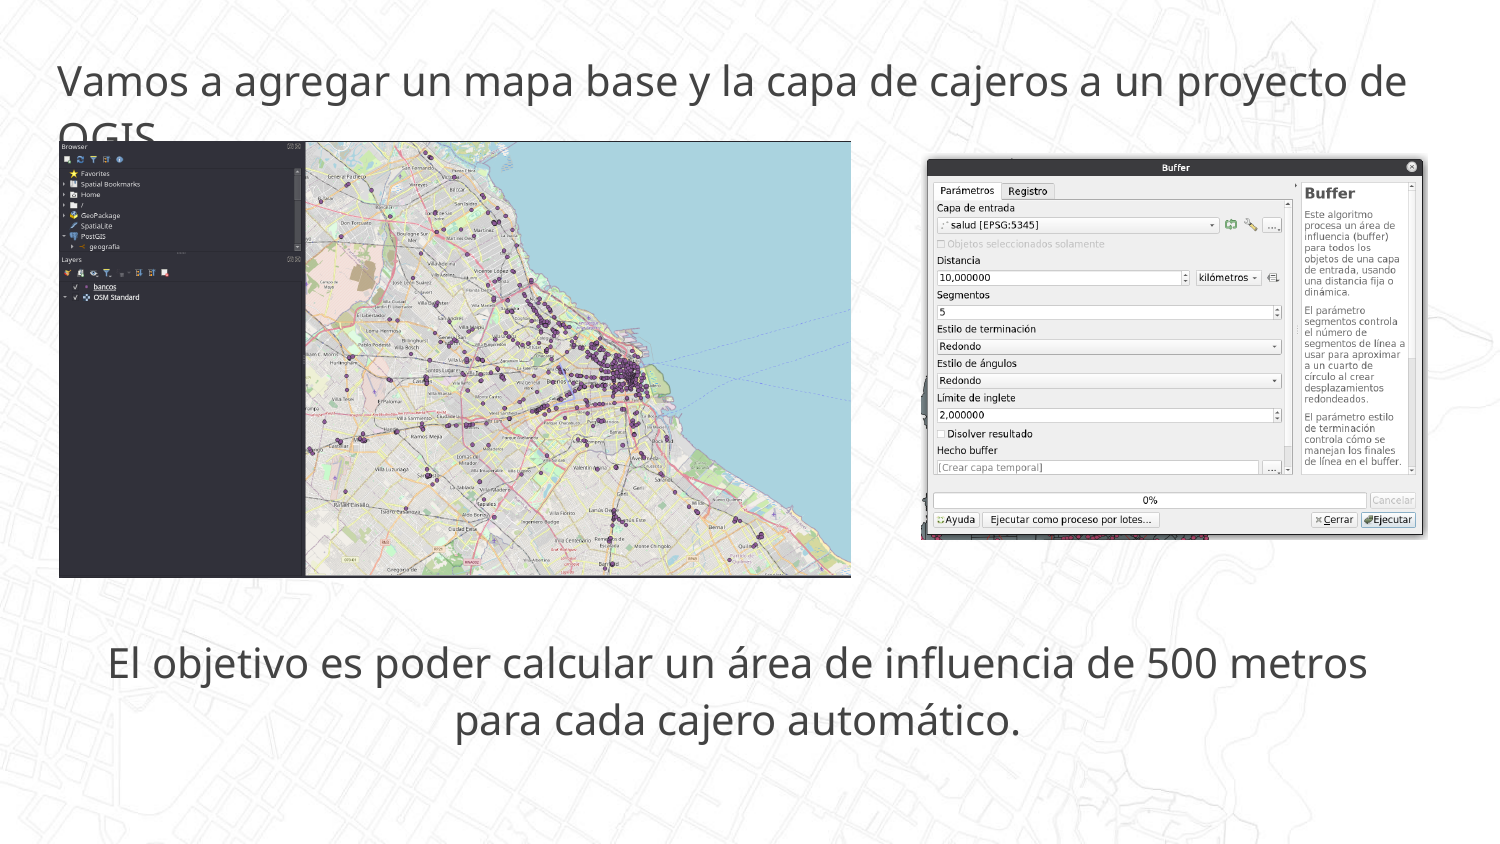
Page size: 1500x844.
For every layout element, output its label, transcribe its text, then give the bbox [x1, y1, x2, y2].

picture [0, 0, 1500, 844]
text_box El objetivo es poder calcular un área de influencia de 500 metros para cada cajero automático. [47, 625, 1430, 810]
text_box Vamos a agregar un mapa base y la capa de cajeros a un proyecto de QGIS [43, 43, 1500, 260]
